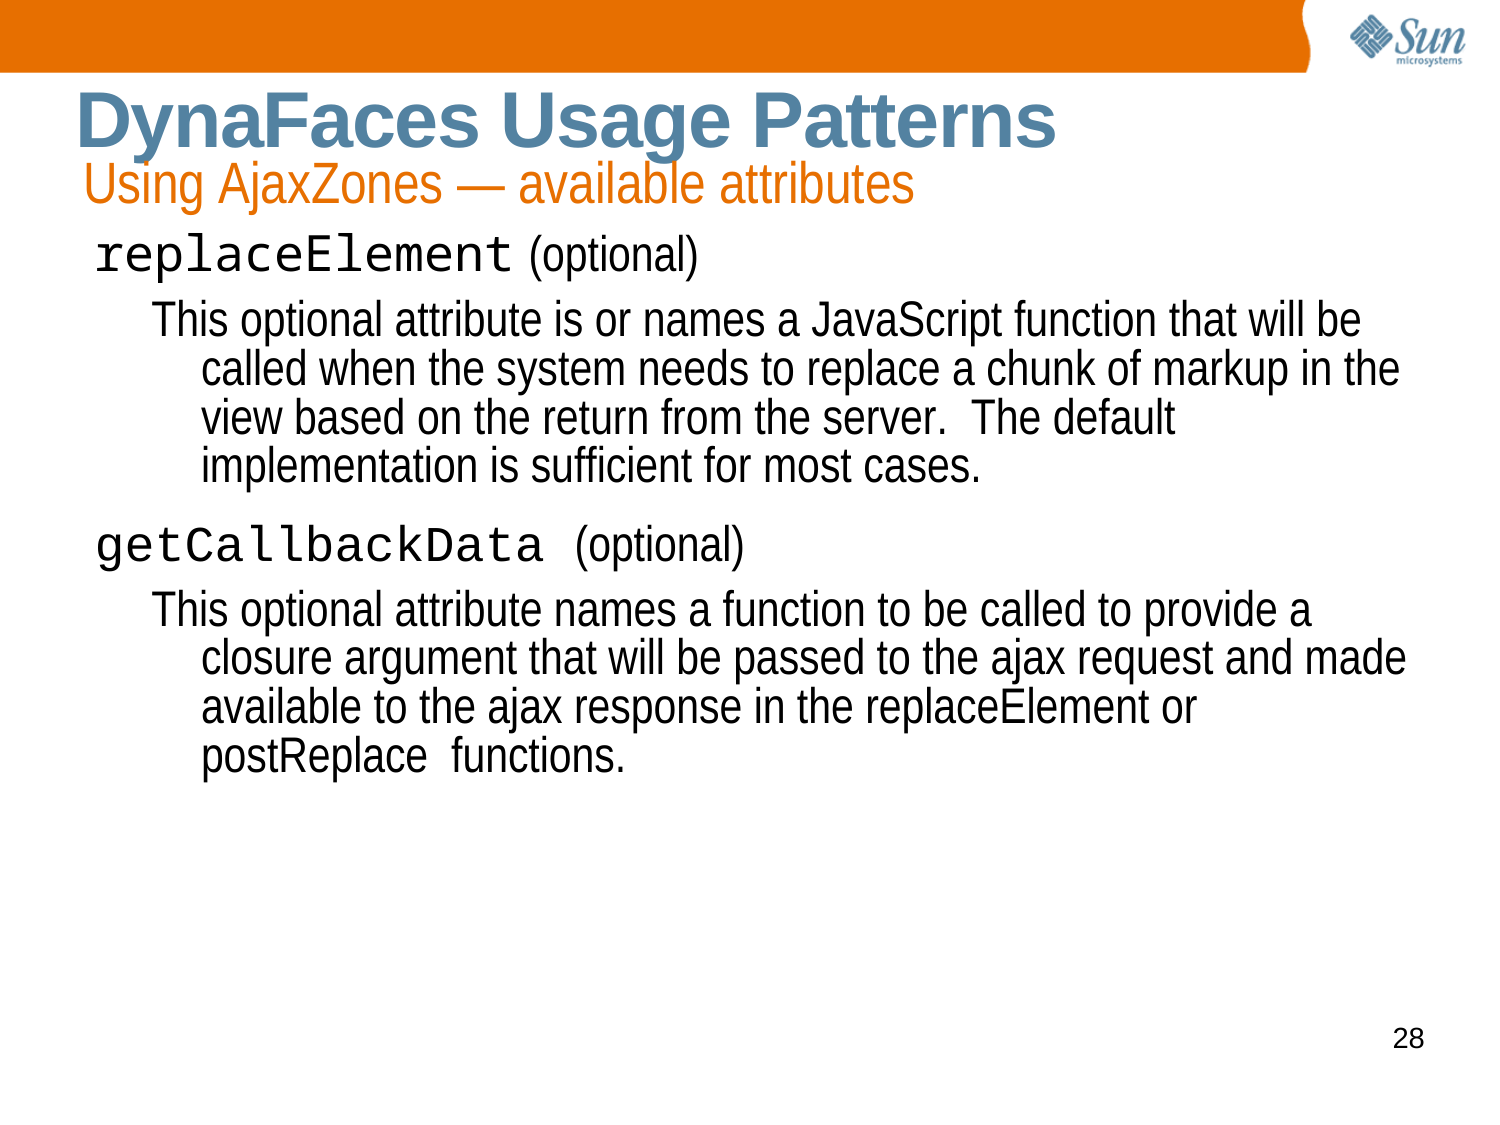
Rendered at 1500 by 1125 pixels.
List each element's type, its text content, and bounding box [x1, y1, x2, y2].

text_box Using AjaxZones — available attributes [83, 157, 1351, 224]
picture [0, 0, 1500, 75]
list replaceElement (optional) This optional attribute is or names a JavaScript function that will be called when the system needs to replace a chunk of markup in the view based on the return from the server. The default implementation is sufficient for most cases. getCallbackData (optional) This optional attribute names a function to be called to provide a closure argument that will be passed to the ajax request and made available to the ajax response in the replaceElement or postReplace functions. [75, 224, 1412, 1056]
title DynaFaces Usage Patterns [75, 83, 1437, 188]
